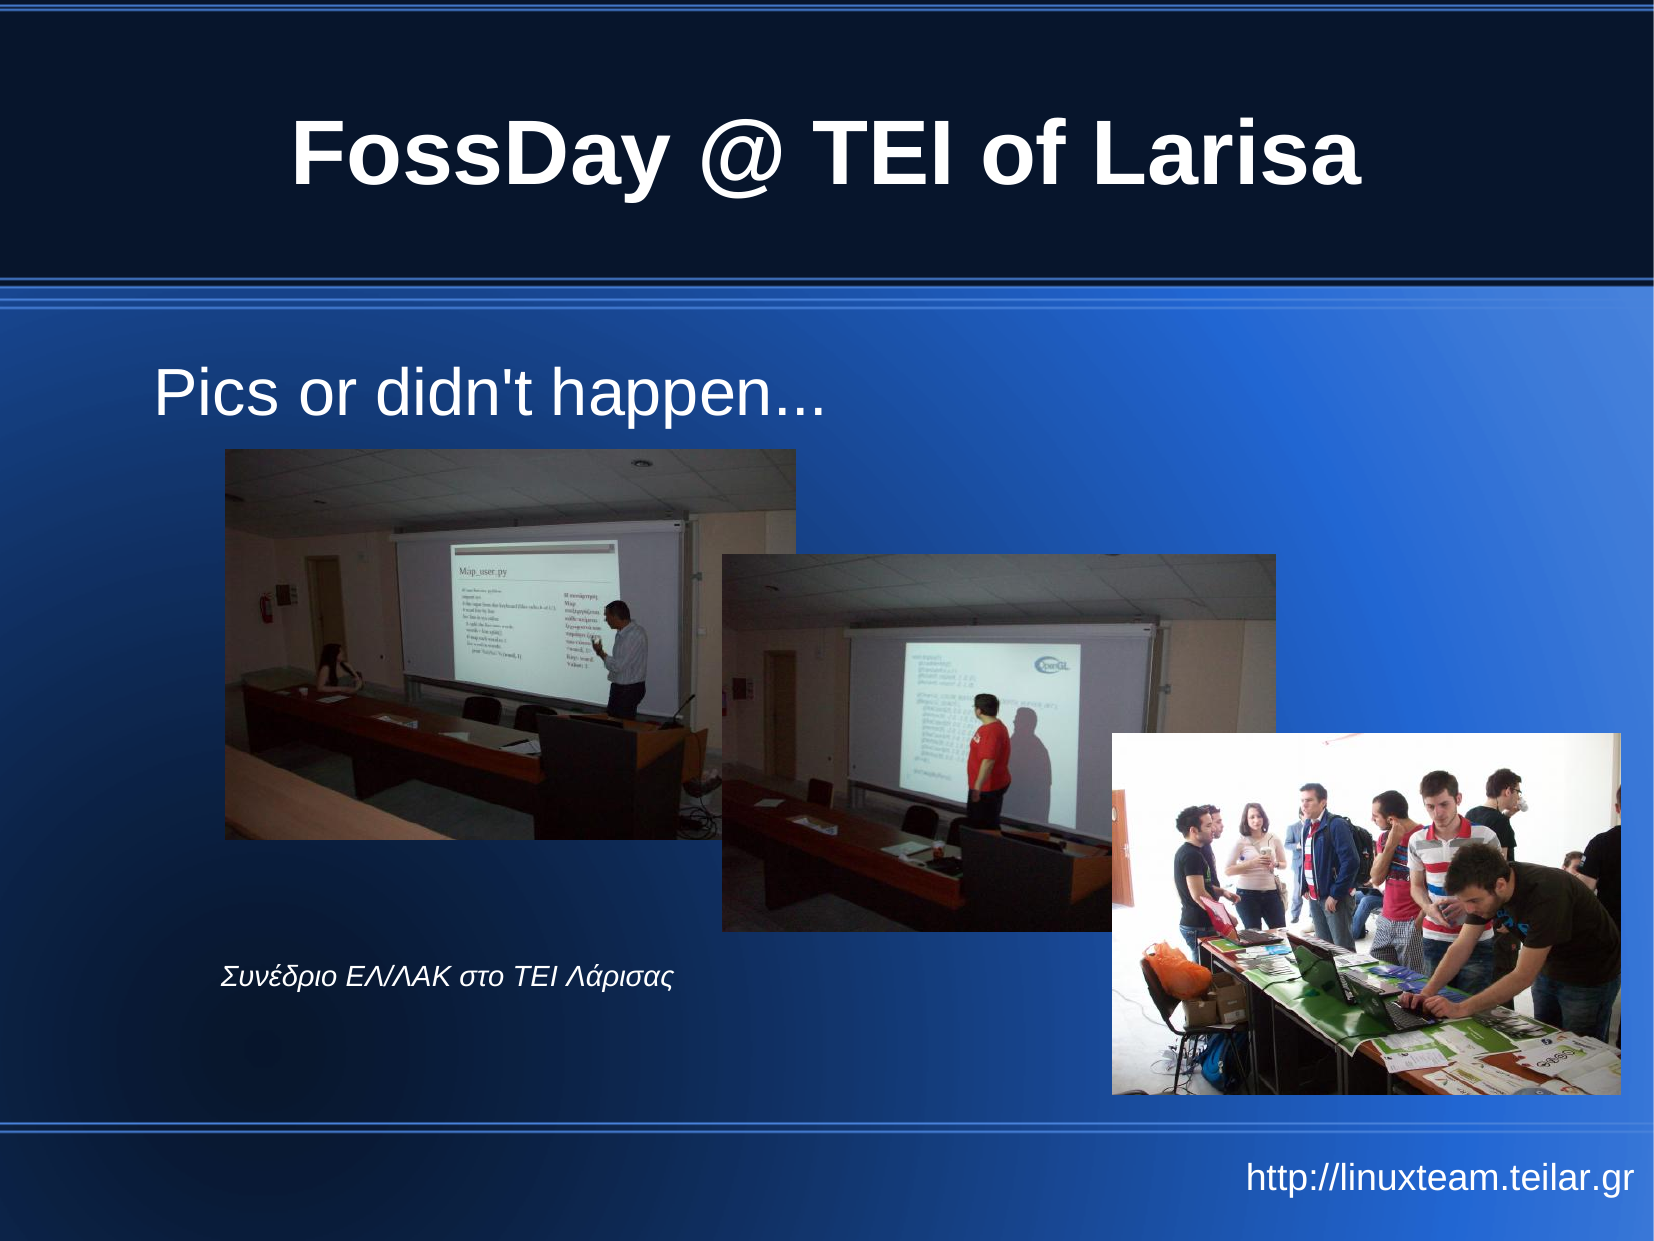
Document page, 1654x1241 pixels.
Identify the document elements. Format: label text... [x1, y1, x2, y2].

picture [0, 0, 1654, 1241]
text_box http://linuxteam.teilar.gr [1200, 1155, 1636, 1201]
list Συνέδριο ΕΛ/ΛΑΚ στο ΤΕΙ Λάρισας [150, 960, 736, 1021]
list Pics or didn't happen... [82, 355, 1571, 451]
title FossDay @ TEI of Larisa [82, 49, 1571, 257]
